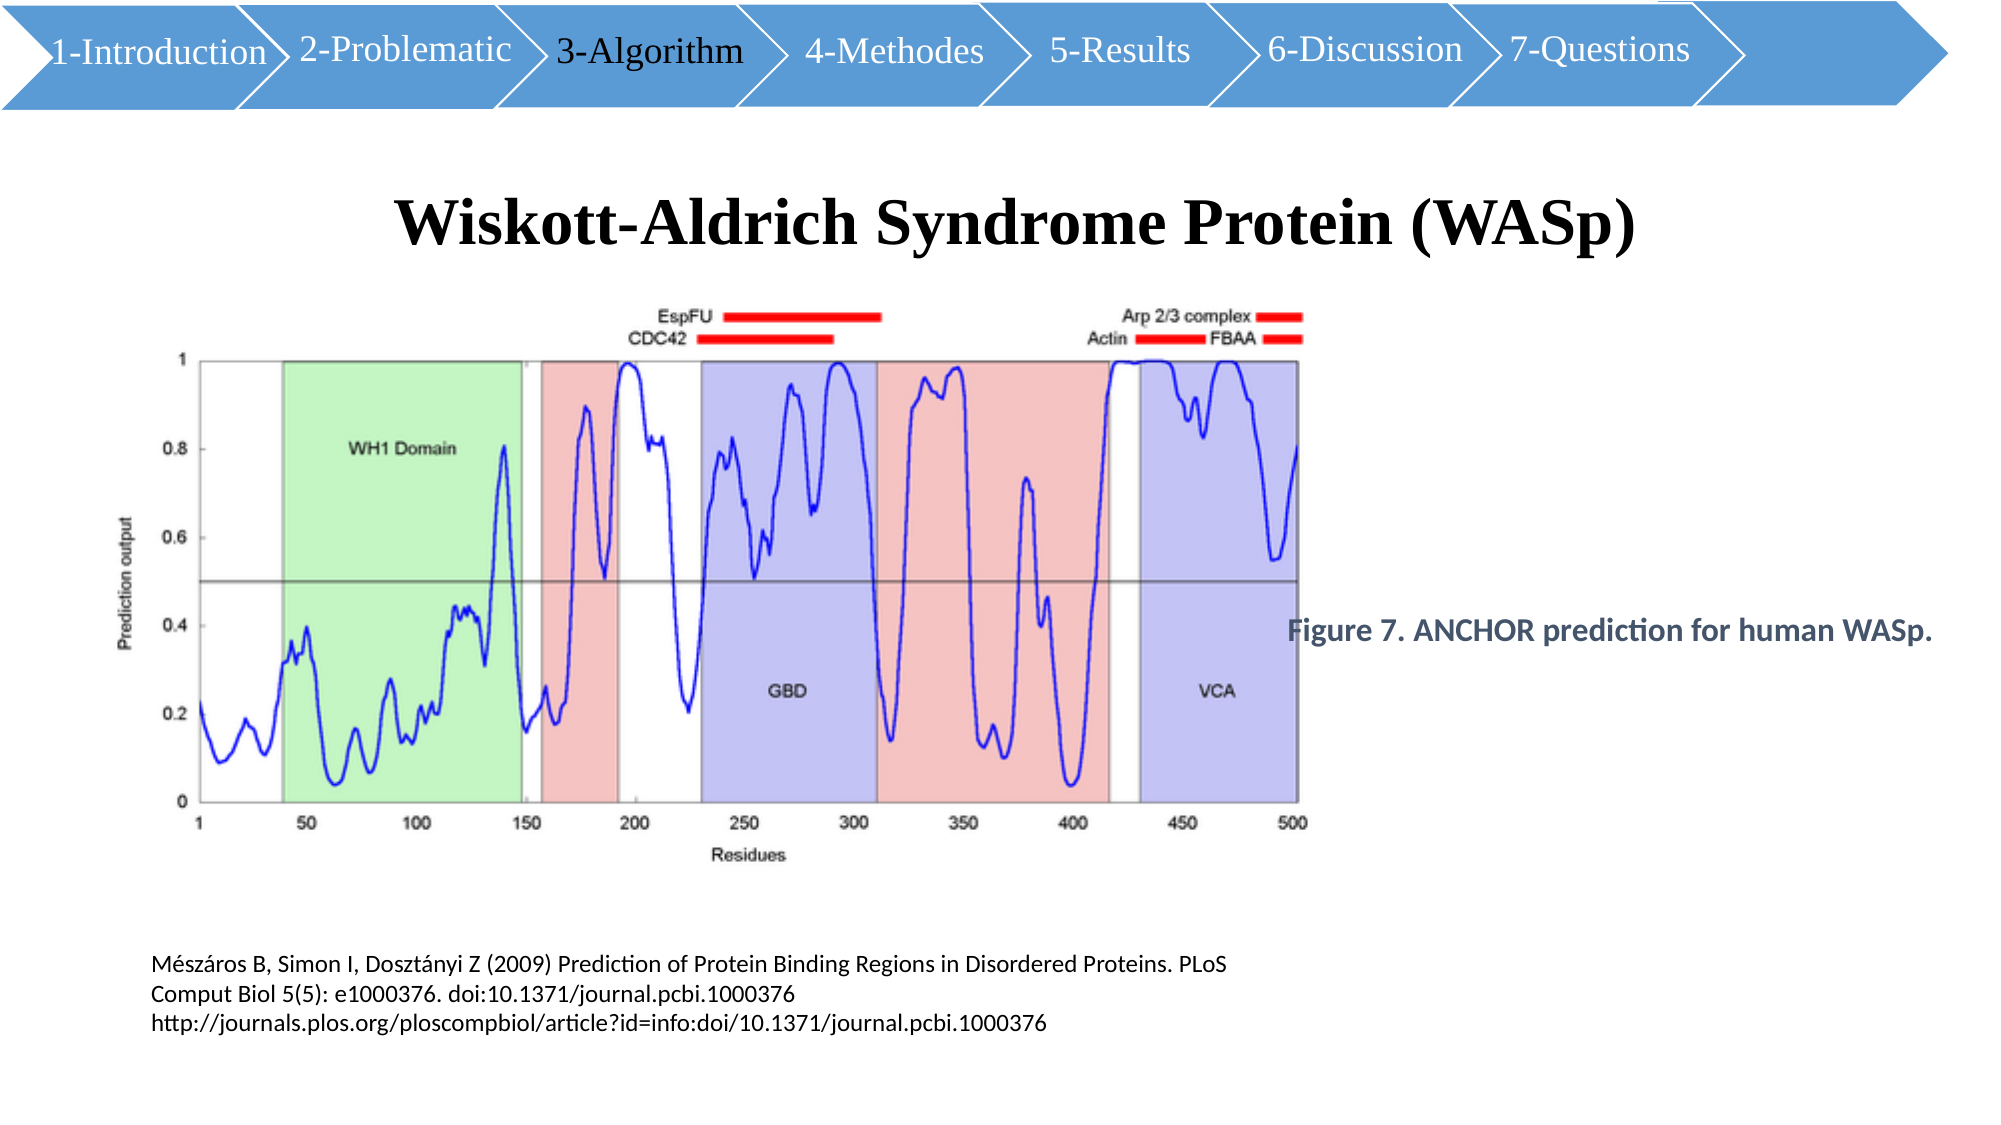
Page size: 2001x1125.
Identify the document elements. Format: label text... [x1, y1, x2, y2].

text_box 2-Problematic [284, 16, 530, 78]
text_box 1-Introduction [35, 19, 285, 80]
picture [114, 305, 1312, 866]
text_box Wiskott-Aldrich Syndrome Protein (WASp) [378, 170, 1653, 266]
text_box 6-Discussion [1252, 16, 1481, 77]
text_box 5-Results [1034, 17, 1208, 79]
text_box 7-Questions [1494, 16, 1708, 77]
text_box 3-Algorithm [541, 18, 761, 79]
text_box Mészáros B, Simon I, Dosztányi Z (2009) Prediction of Protein Binding Regions in Disordered Proteins. PLoS Comput Biol 5(5): e1000376. doi:10.1371/journal.pcbi.1000376 http://journals.plos.org/ploscompbiol/article?id=info:doi/10.1371/journal.pcbi.1000376 [136, 939, 1291, 1046]
text_box Figure 7. ANCHOR prediction for human WASp. [1271, 605, 1950, 694]
text_box [0, 0, 1951, 111]
text_box 4-Methodes [790, 18, 1002, 79]
